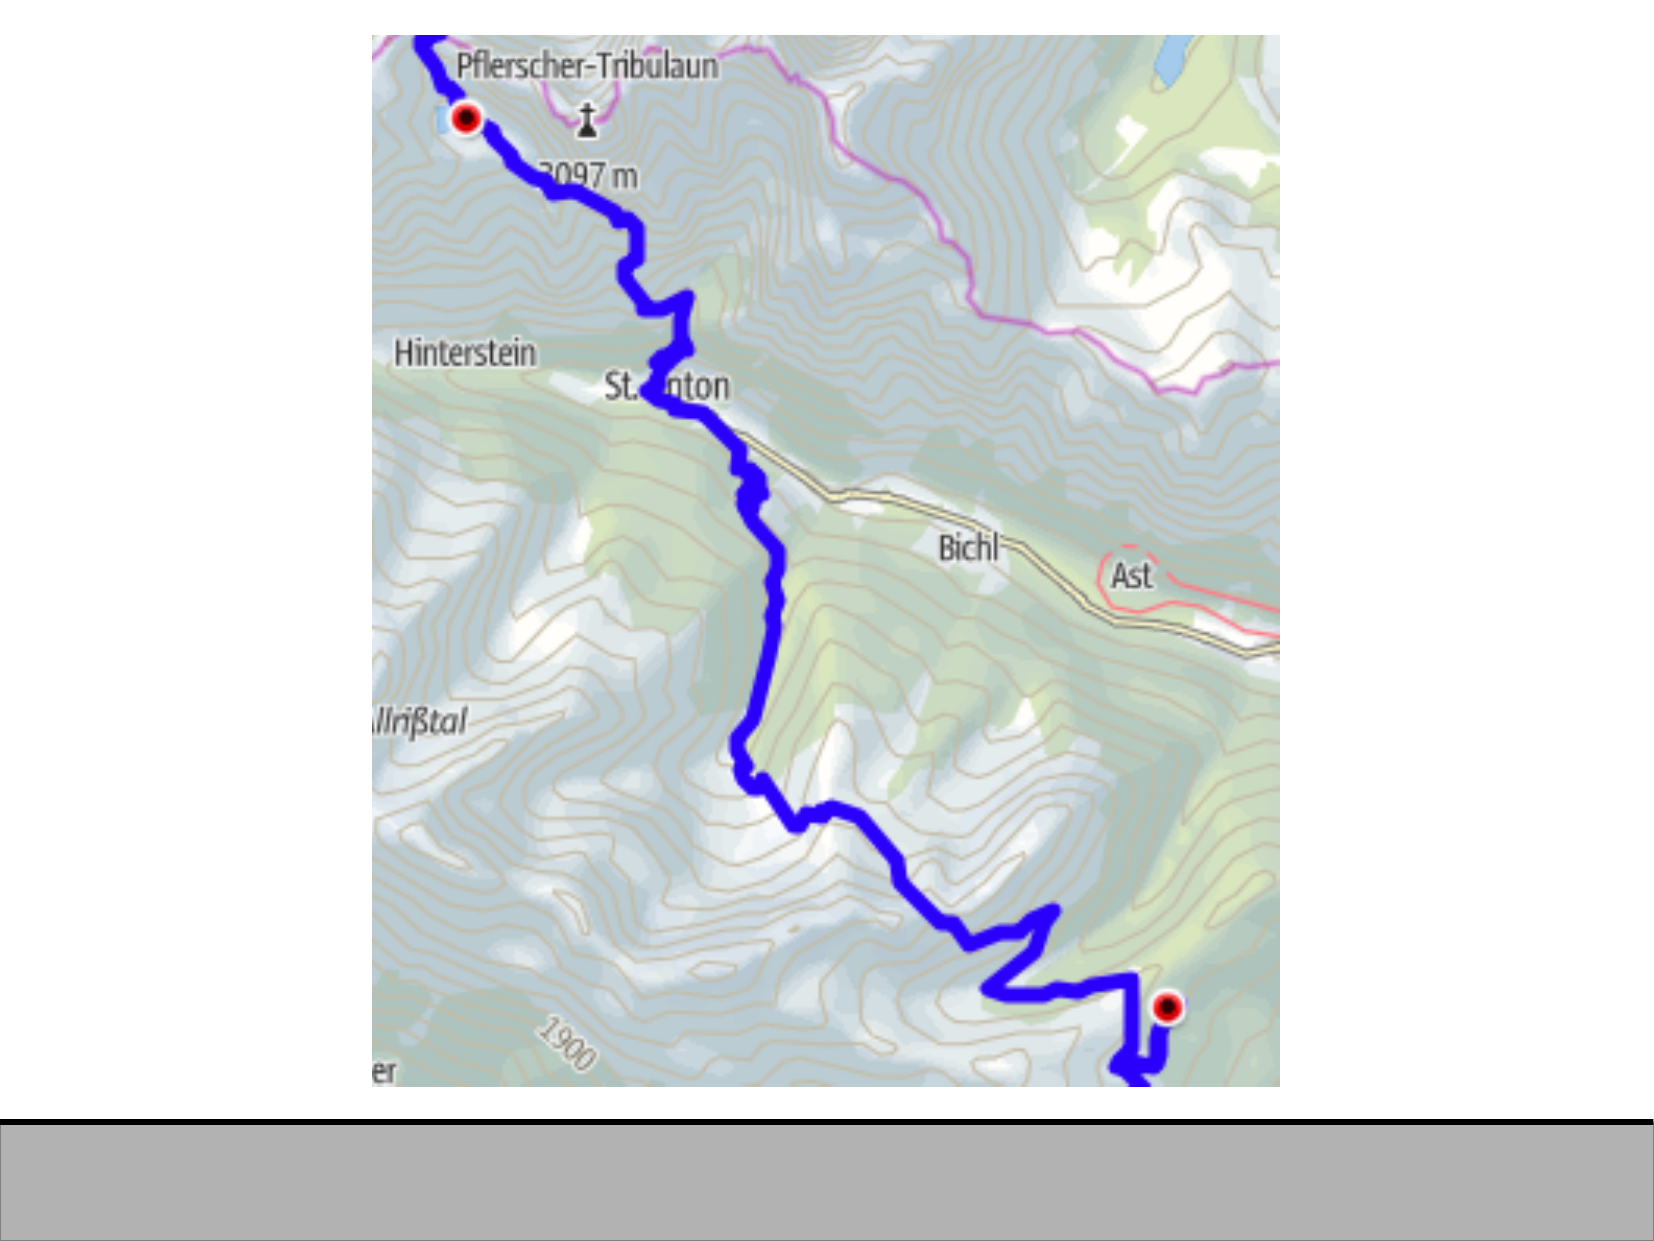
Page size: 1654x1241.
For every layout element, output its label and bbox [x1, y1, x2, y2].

picture [372, 35, 1280, 1087]
text_box [0, 1125, 1654, 1241]
